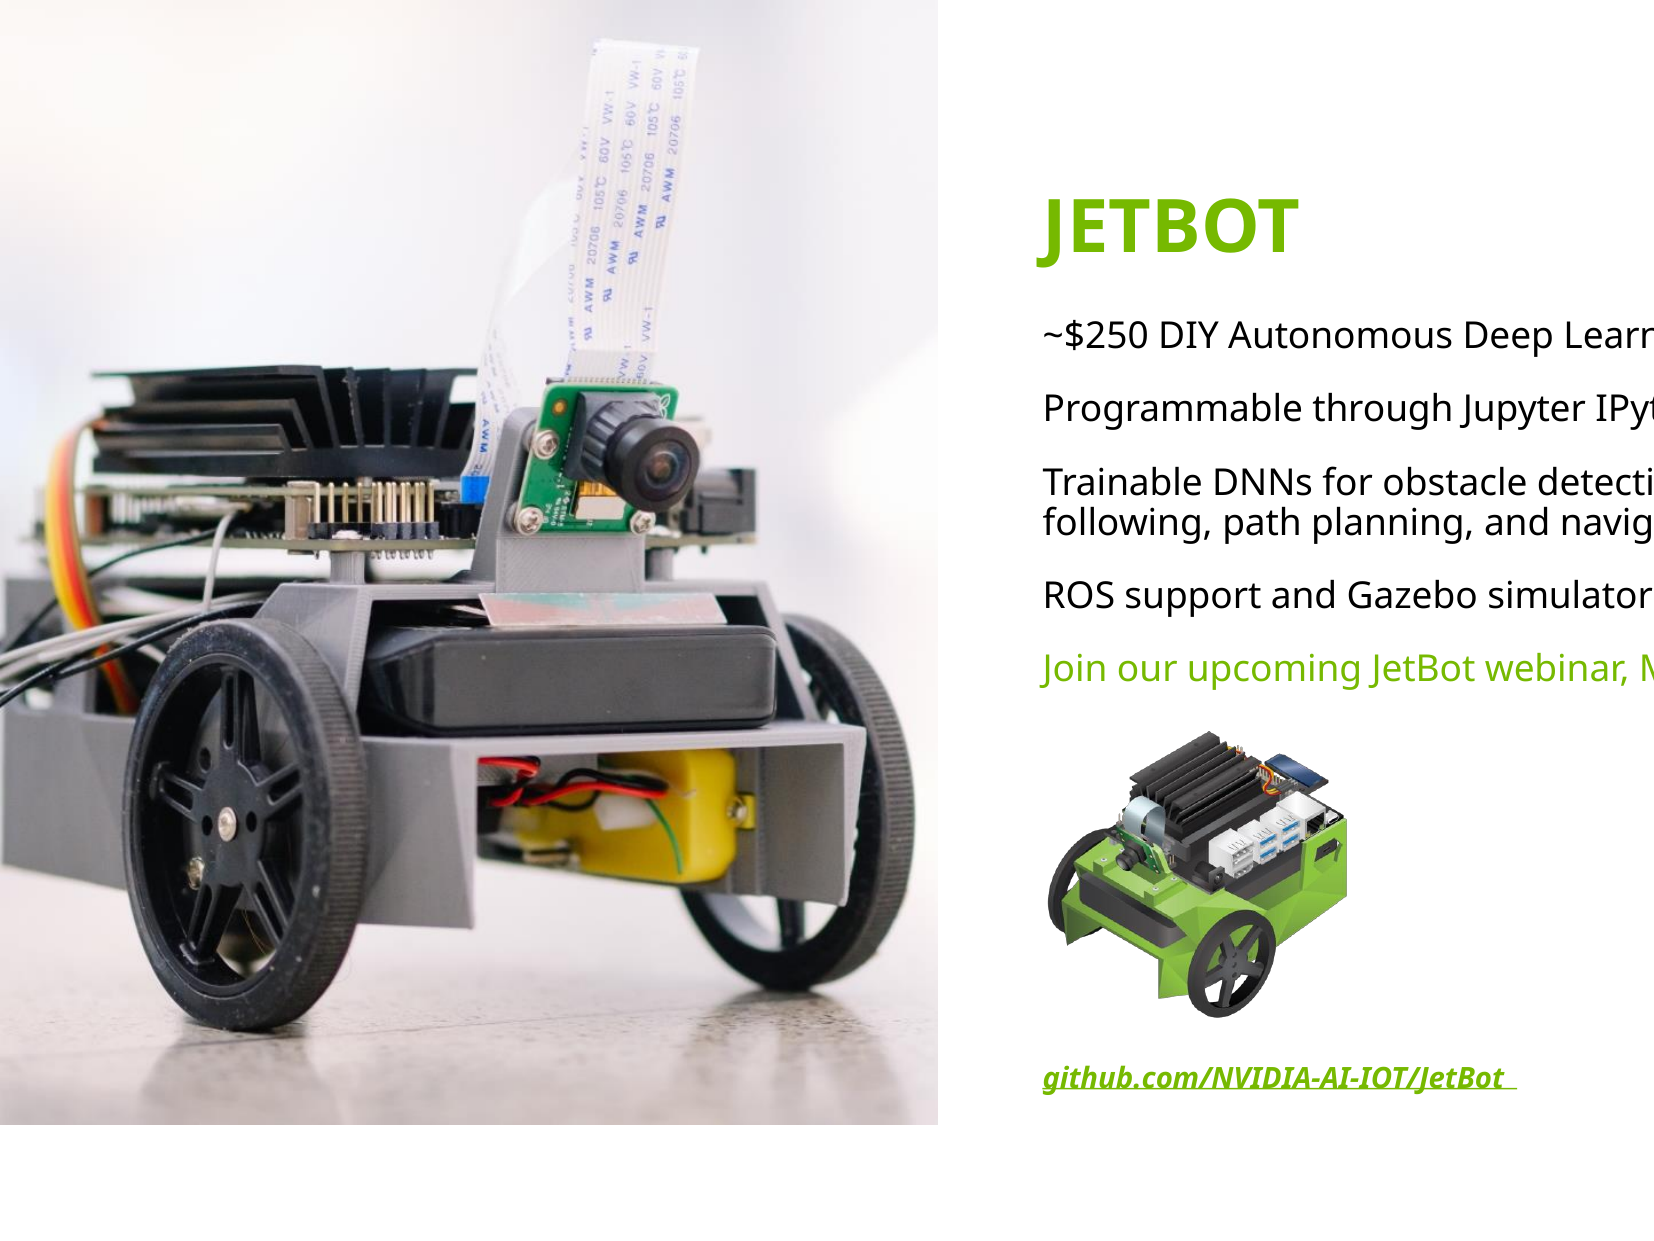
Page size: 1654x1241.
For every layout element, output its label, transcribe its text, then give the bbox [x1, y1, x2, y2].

text_box JETBOT [1042, 173, 1311, 260]
text_box github.com/NVIDIA-AI-IOT/JetBot [1042, 1057, 1499, 1092]
text_box [938, 0, 1654, 1125]
picture [0, 0, 938, 1125]
text_box Programmable through Jupyter IPython Notebooks [1042, 382, 1654, 426]
picture [992, 709, 1407, 1029]
text_box following, path planning, and navigation [1042, 495, 1654, 539]
text_box ~$250 DIY Autonomous Deep Learning Robotics Kit [1042, 309, 1654, 353]
text_box ROS support and Gazebo simulator available [1042, 569, 1654, 613]
text_box Trainable DNNs for obstacle detection, object [1042, 455, 1654, 495]
text_box Join our upcoming JetBot webinar, May 16 2019 [1042, 642, 1654, 686]
